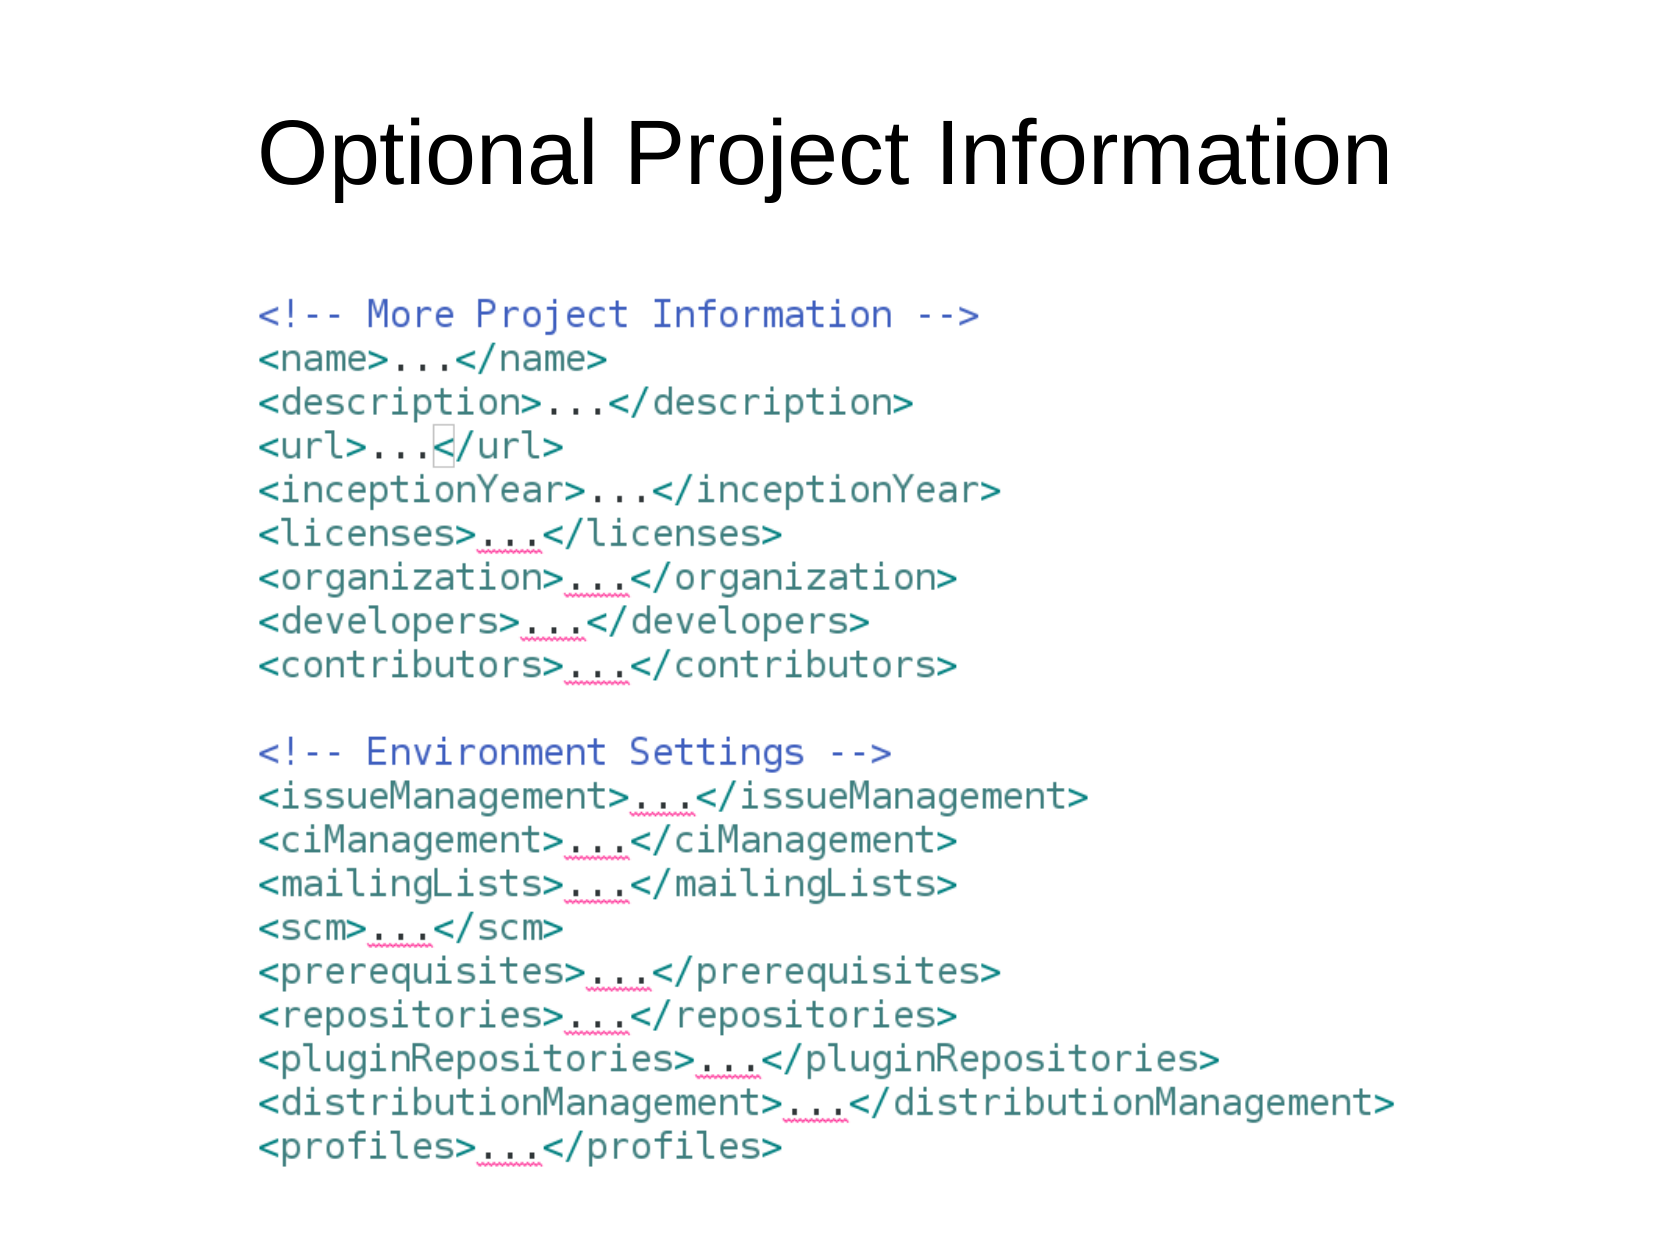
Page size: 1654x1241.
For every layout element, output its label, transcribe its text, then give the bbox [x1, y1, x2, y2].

picture [255, 293, 1405, 1171]
title Optional Project Information [82, 49, 1571, 257]
